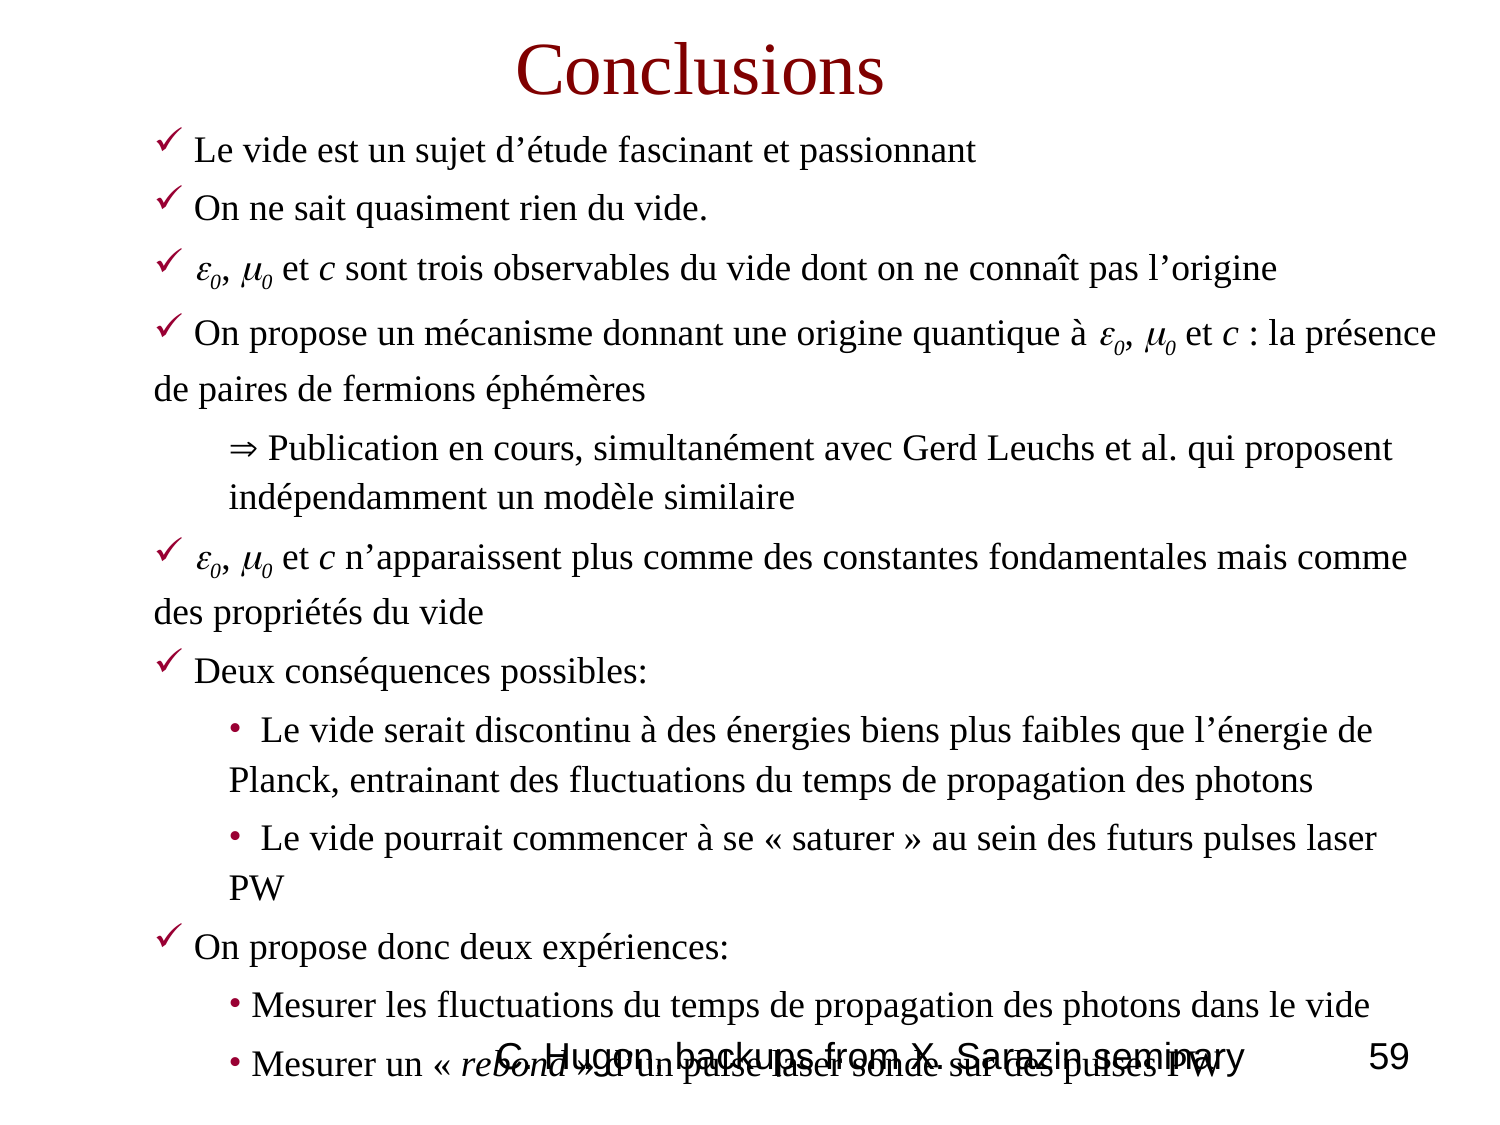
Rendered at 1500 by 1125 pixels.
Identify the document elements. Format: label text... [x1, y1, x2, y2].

text_box Le vide est un sujet d’étude fascinant et passionnant On ne sait quasiment rien du vide. 0, 0 et c sont trois observables du vide dont on ne connaît pas l’origine On propose un mécanisme donnant une origine quantique à 0, 0 et c : la présence de paires de fermions éphémères  Publication en cours, simultanément avec Gerd Leuchs et al. qui proposent indépendamment un modèle similaire 0, 0 et c n’apparaissent plus comme des constantes fondamentales mais comme des propriétés du vide Deux conséquences possibles: Le vide serait discontinu à des énergies biens plus faibles que l’énergie de Planck, entrainant des fluctuations du temps de propagation des photons Le vide pourrait commencer à se « saturer » au sein des futurs pulses laser PW On propose donc deux expériences: Mesurer les fluctuations du temps de propagation des photons dans le vide Mesurer un « rebond » d’un pulse laser sonde sur des pulses PW [138, 112, 1457, 1093]
text_box Conclusions [500, 0, 901, 112]
